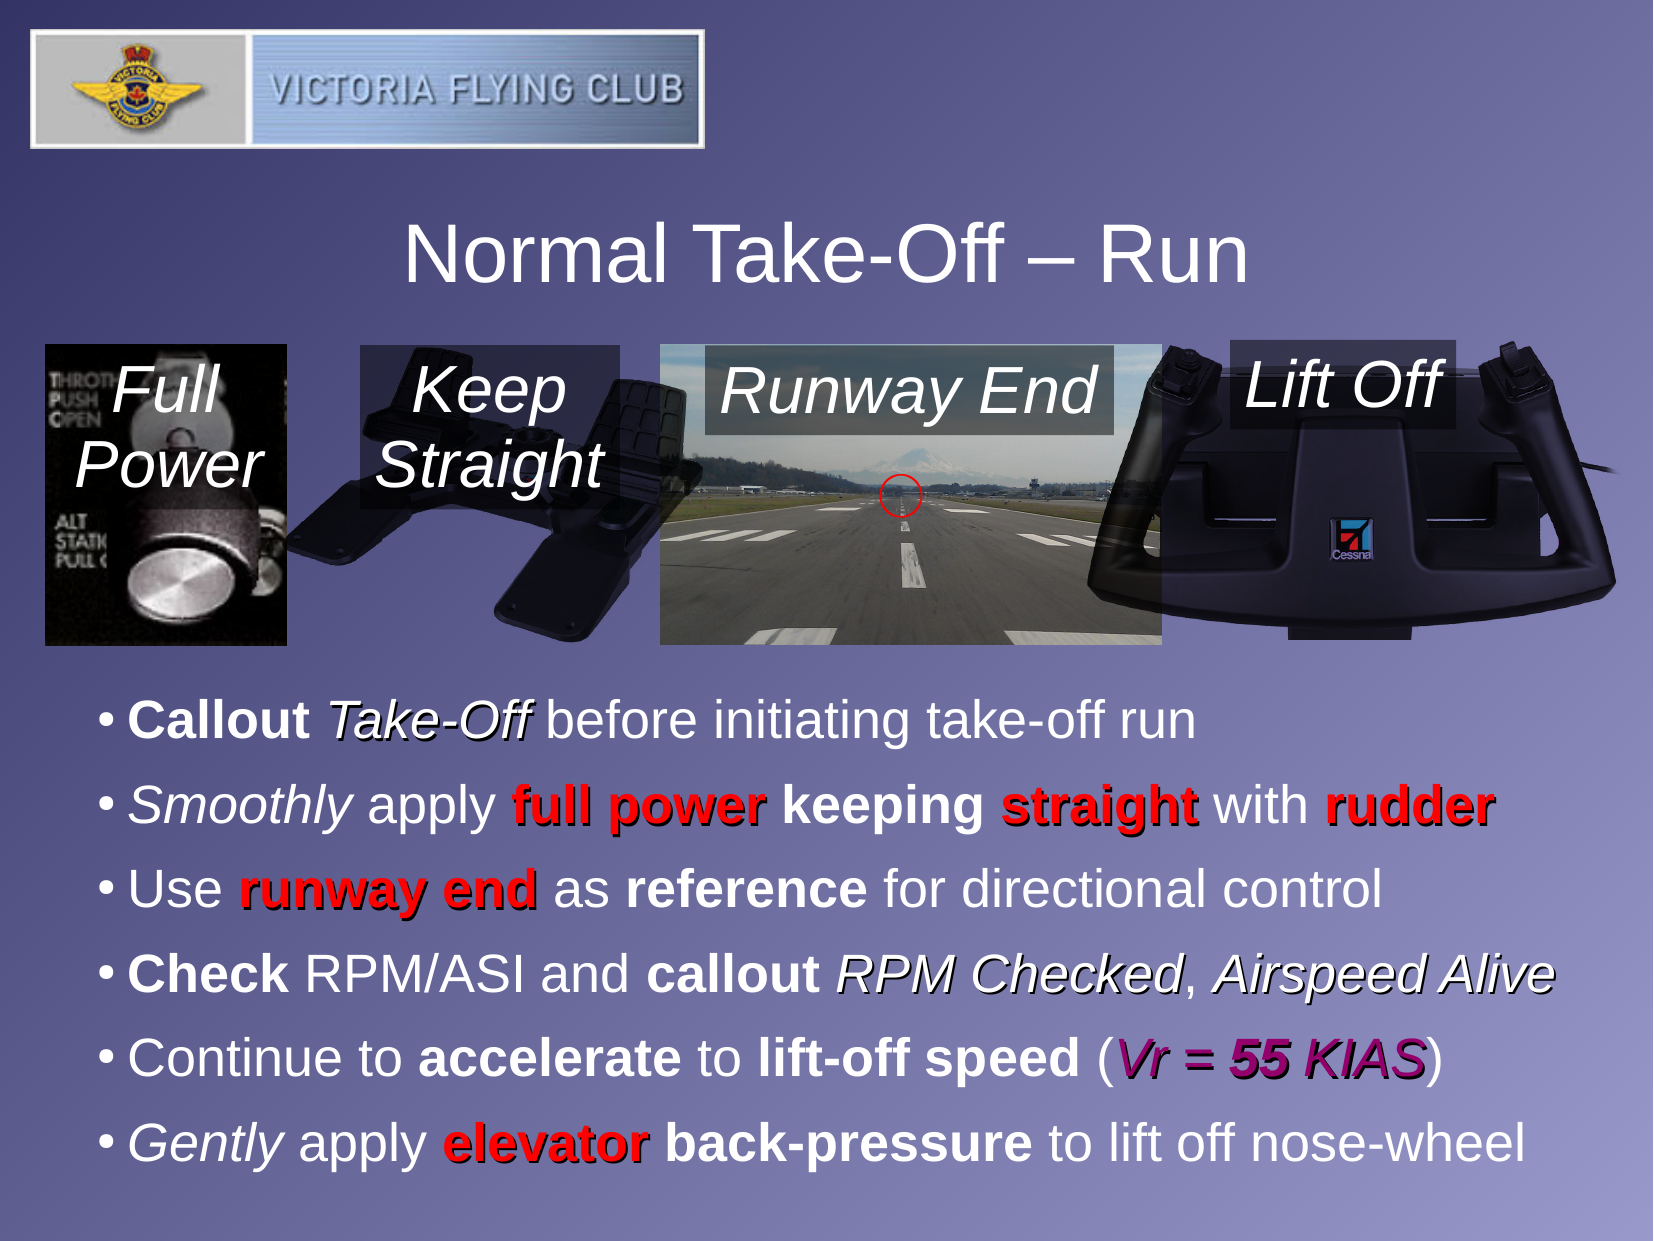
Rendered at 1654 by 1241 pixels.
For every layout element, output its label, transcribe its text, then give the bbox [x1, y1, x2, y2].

text_box Full Power [60, 345, 280, 510]
title Normal Take-Off – Run [82, 150, 1571, 344]
text_box Runway End [706, 345, 1080, 436]
picture [45, 339, 1622, 646]
list Callout Take-Off before initiating take-off run Smoothly apply full power keeping straight with rudder Use runway end as reference for directional control Check RPM/ASI and callout RPM Checked, Airspeed Alive Continue to accelerate to lift-off speed (Vr = 55 KIAS) Gently apply elevator back-pressure to lift off nose-wheel [82, 690, 1571, 1201]
text_box Keep Straight [360, 345, 620, 510]
text_box Lift Off [1230, 339, 1457, 430]
picture [30, 29, 705, 149]
